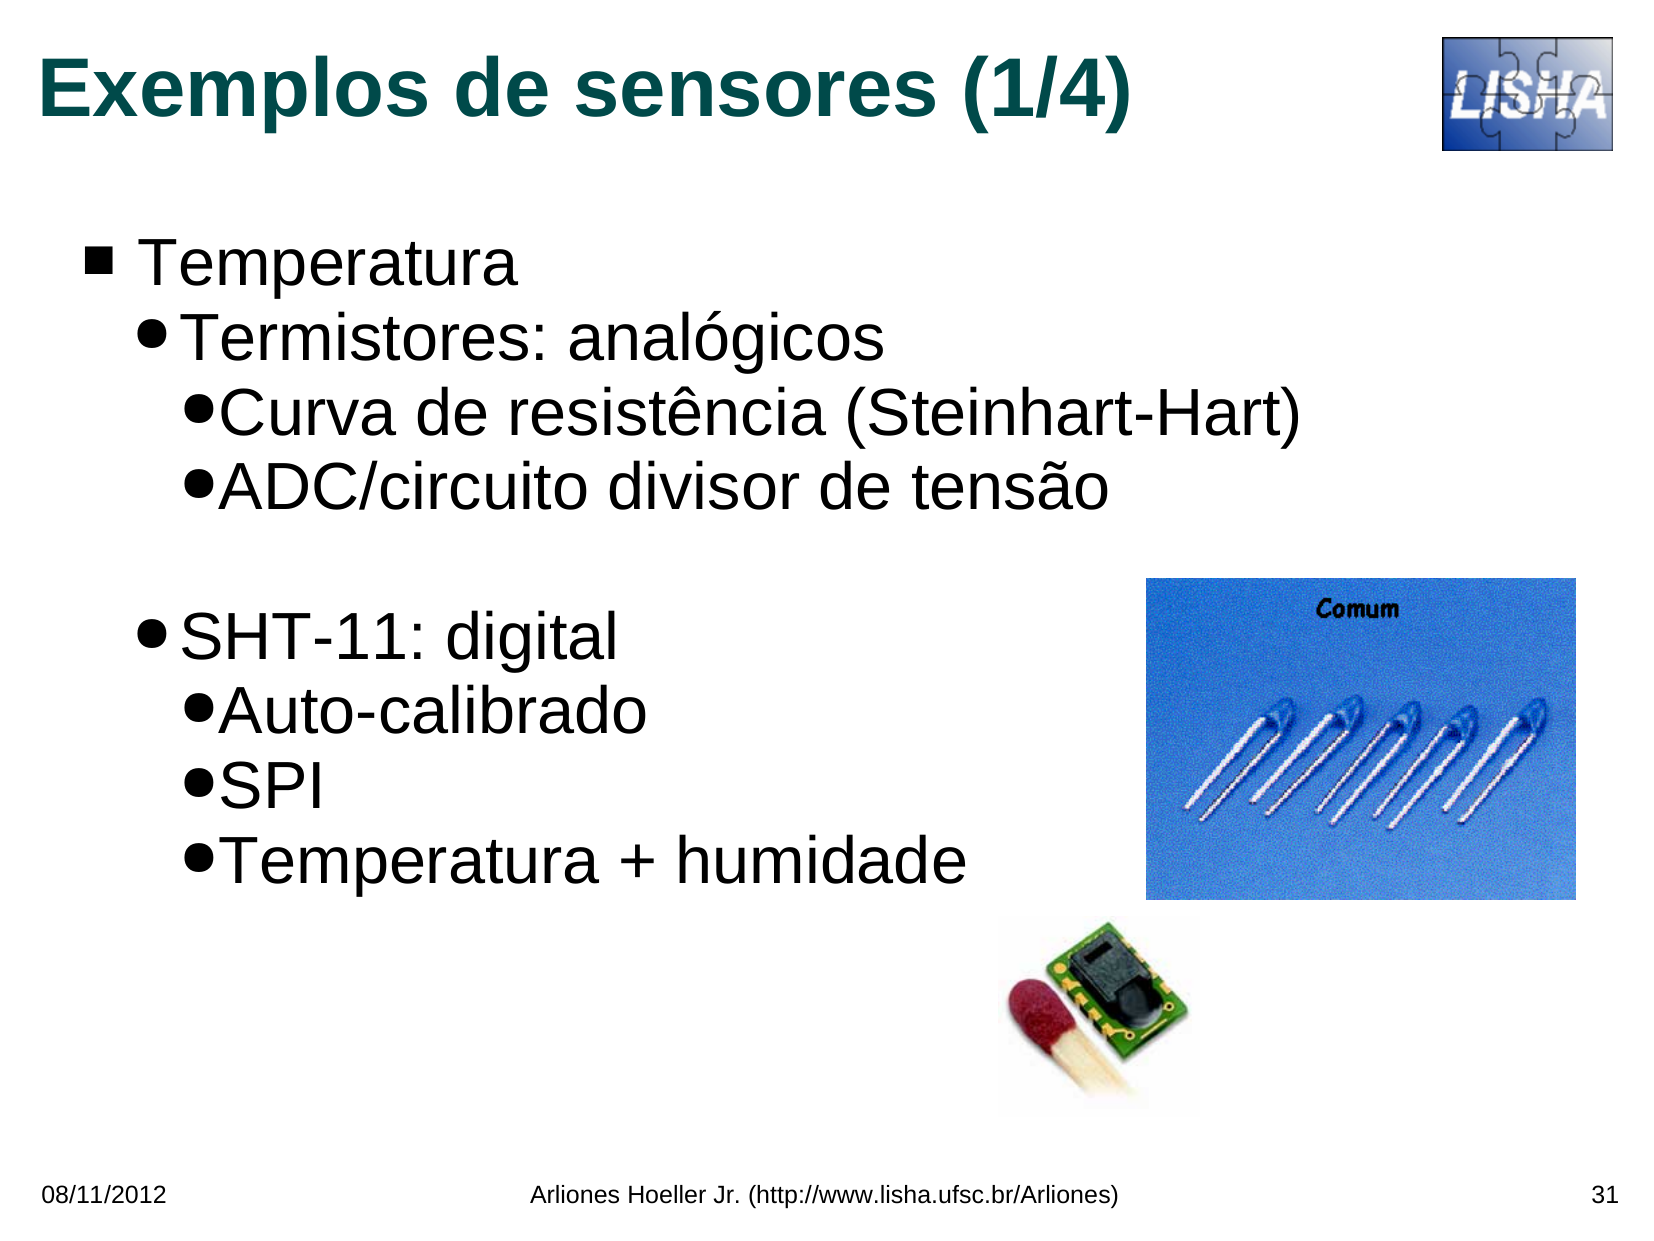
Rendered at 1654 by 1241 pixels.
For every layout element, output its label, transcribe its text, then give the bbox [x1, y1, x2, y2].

title Exemplos de sensores (1/4) [37, 37, 1426, 151]
picture [1146, 578, 1576, 901]
list Temperatura Termistores: analógicos Curva de resistência (Steinhart-Hart) ADC/circuito divisor de tensão SHT-11: digital Auto-calibrado SPI Temperatura + humidade [37, 225, 1613, 1163]
picture [1442, 37, 1613, 151]
picture [998, 916, 1200, 1118]
